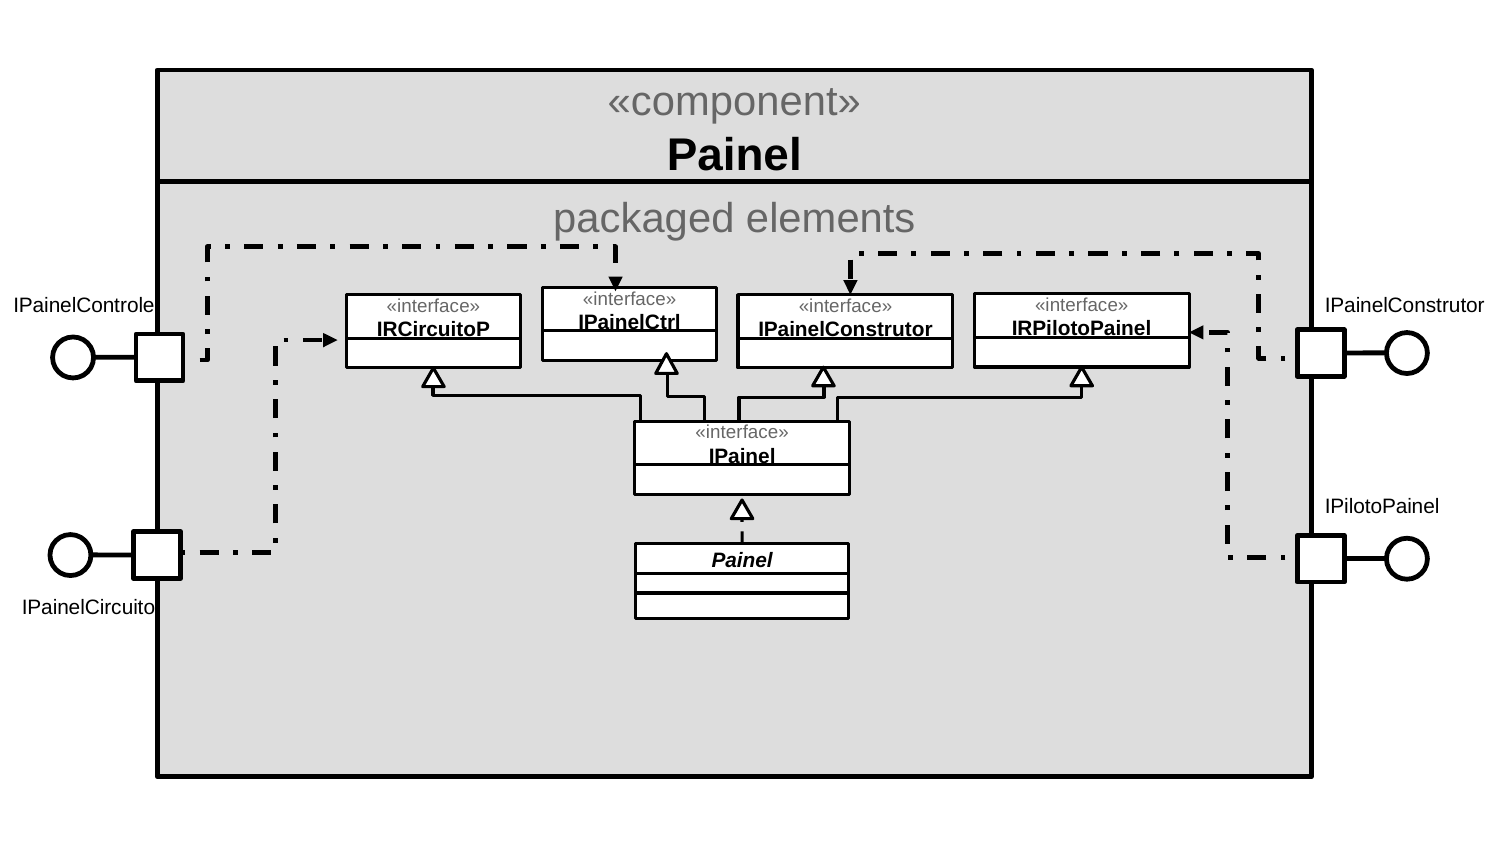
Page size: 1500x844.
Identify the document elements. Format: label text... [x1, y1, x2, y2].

text_box IPilotoPainel [1311, 485, 1500, 524]
text_box [52, 336, 94, 378]
text_box [136, 334, 184, 381]
text_box packaged elements [157, 181, 1312, 777]
text_box «interface» IPainelConstrutor [737, 294, 953, 338]
text_box IPainelControle [0, 284, 214, 323]
text_box [737, 338, 953, 386]
text_box [635, 573, 849, 619]
text_box [346, 338, 521, 387]
text_box [731, 500, 753, 519]
text_box [1386, 332, 1428, 374]
text_box Painel [635, 543, 849, 573]
text_box «interface» IRPilotoPainel [974, 293, 1190, 337]
text_box [1297, 329, 1345, 377]
text_box [133, 531, 181, 579]
text_box [542, 330, 717, 374]
text_box «interface» IRCircuitoP [346, 294, 521, 338]
text_box [1297, 535, 1345, 583]
text_box «interface» IPainel [634, 421, 850, 464]
text_box IPainelCircuito [8, 586, 223, 625]
text_box [49, 534, 91, 576]
text_box «component» Painel [157, 69, 1312, 181]
text_box «interface» IPainelCtrl [542, 287, 717, 330]
text_box [1386, 538, 1428, 580]
text_box [634, 464, 850, 495]
text_box IPainelConstrutor [1311, 284, 1500, 323]
text_box [974, 337, 1190, 386]
